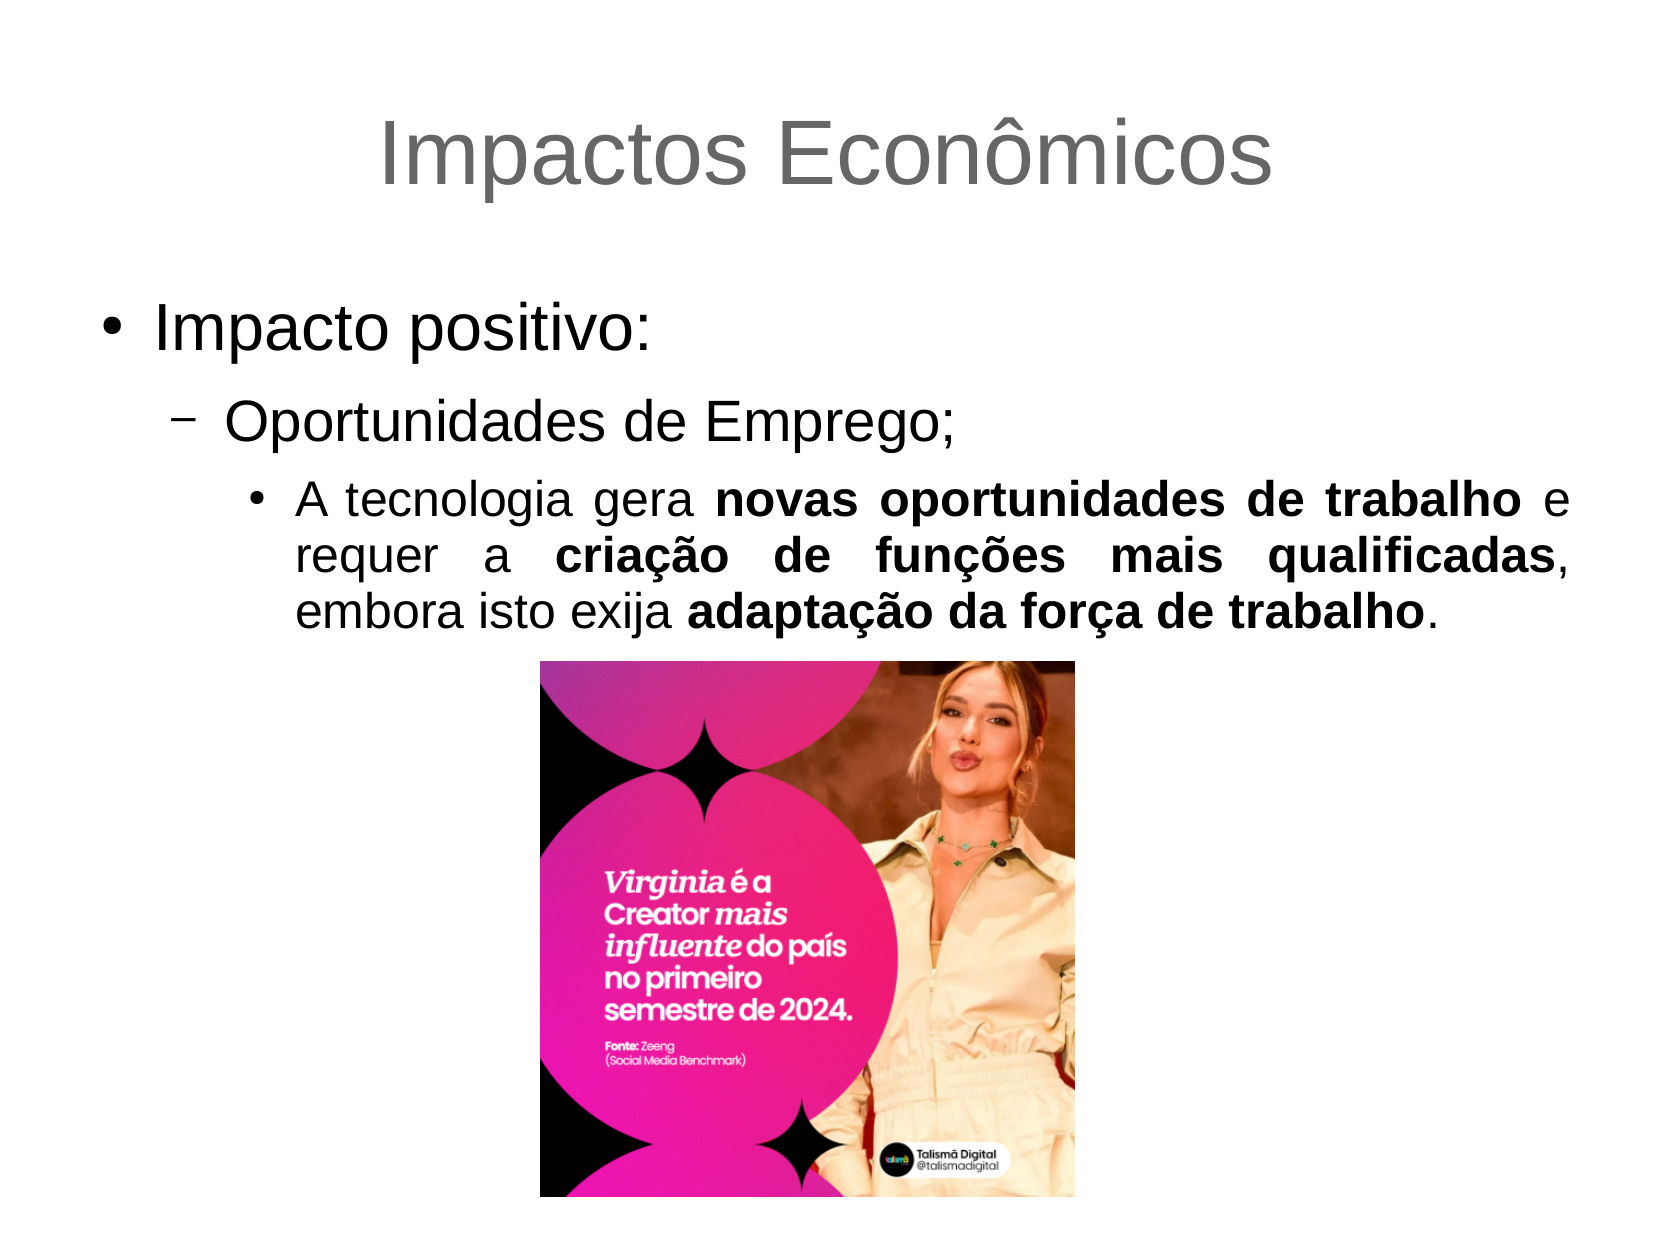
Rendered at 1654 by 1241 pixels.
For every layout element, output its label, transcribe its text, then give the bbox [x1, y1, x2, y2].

title Impactos Econômicos [82, 49, 1571, 257]
picture [540, 661, 1075, 1197]
list Impacto positivo: Oportunidades de Emprego; A tecnologia gera novas oportunidades de trabalho e requer a criação de funções mais qualificadas, embora isto exija adaptação da força de trabalho. [82, 290, 1571, 1158]
